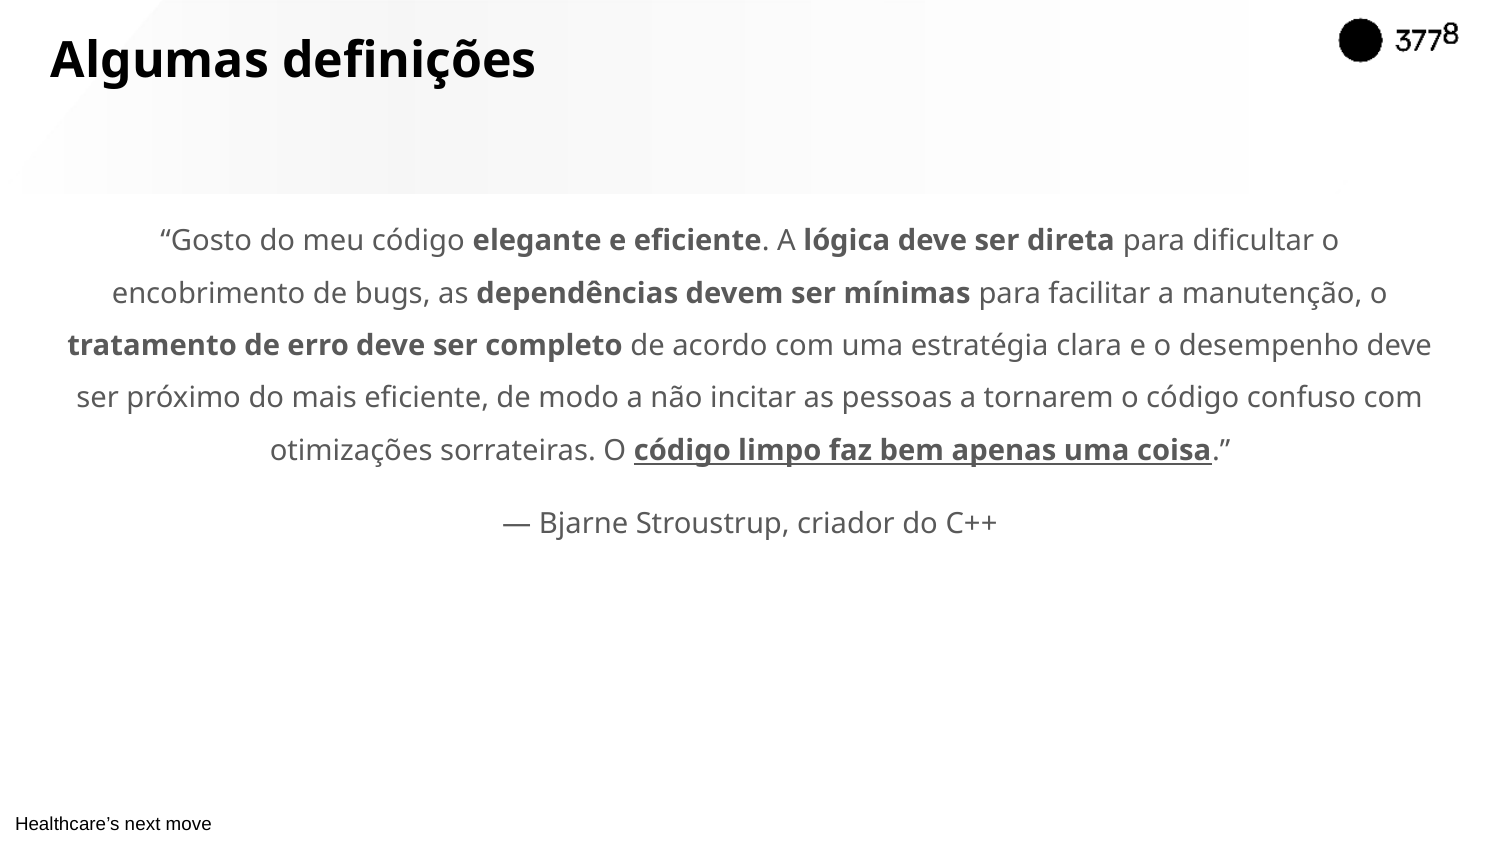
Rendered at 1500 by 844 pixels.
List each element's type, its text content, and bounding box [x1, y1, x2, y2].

list “Gosto do meu código elegante e eficiente. A lógica deve ser direta para dificultar o encobrimento de bugs, as dependências devem ser mínimas para facilitar a manutenção, o tratamento de erro deve ser completo de acordo com uma estratégia clara e o desempenho deve ser próximo do mais eficiente, de modo a não incitar as pessoas a tornarem o código confuso com otimizações sorrateiras. O código limpo faz bem apenas uma coisa.” — Bjarne Stroustrup, criador do C++ [51, 189, 1449, 750]
picture [0, 0, 1500, 194]
title Algumas definições [35, 12, 1308, 107]
